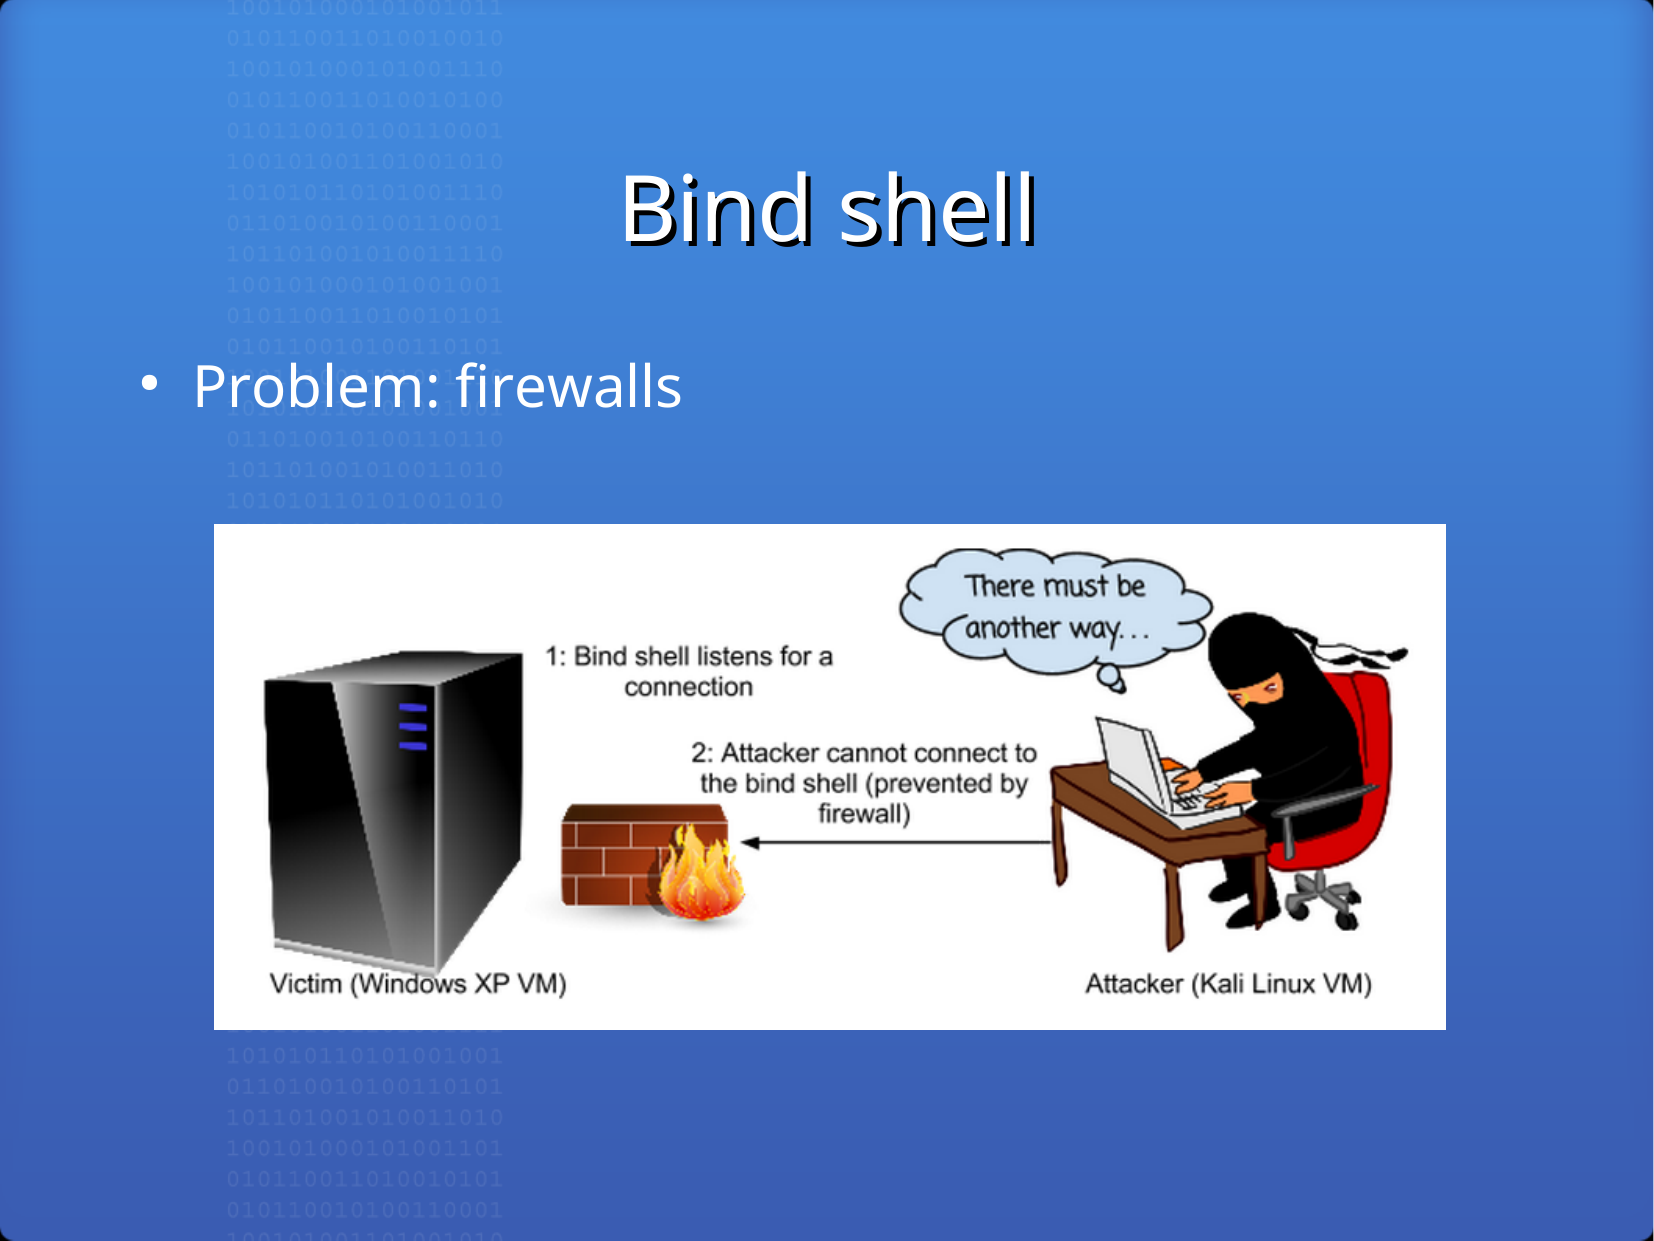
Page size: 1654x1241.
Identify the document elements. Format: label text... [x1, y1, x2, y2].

title Bind shell [121, 102, 1534, 310]
picture [0, 0, 1654, 1241]
list Problem: firewalls [121, 344, 1534, 1127]
